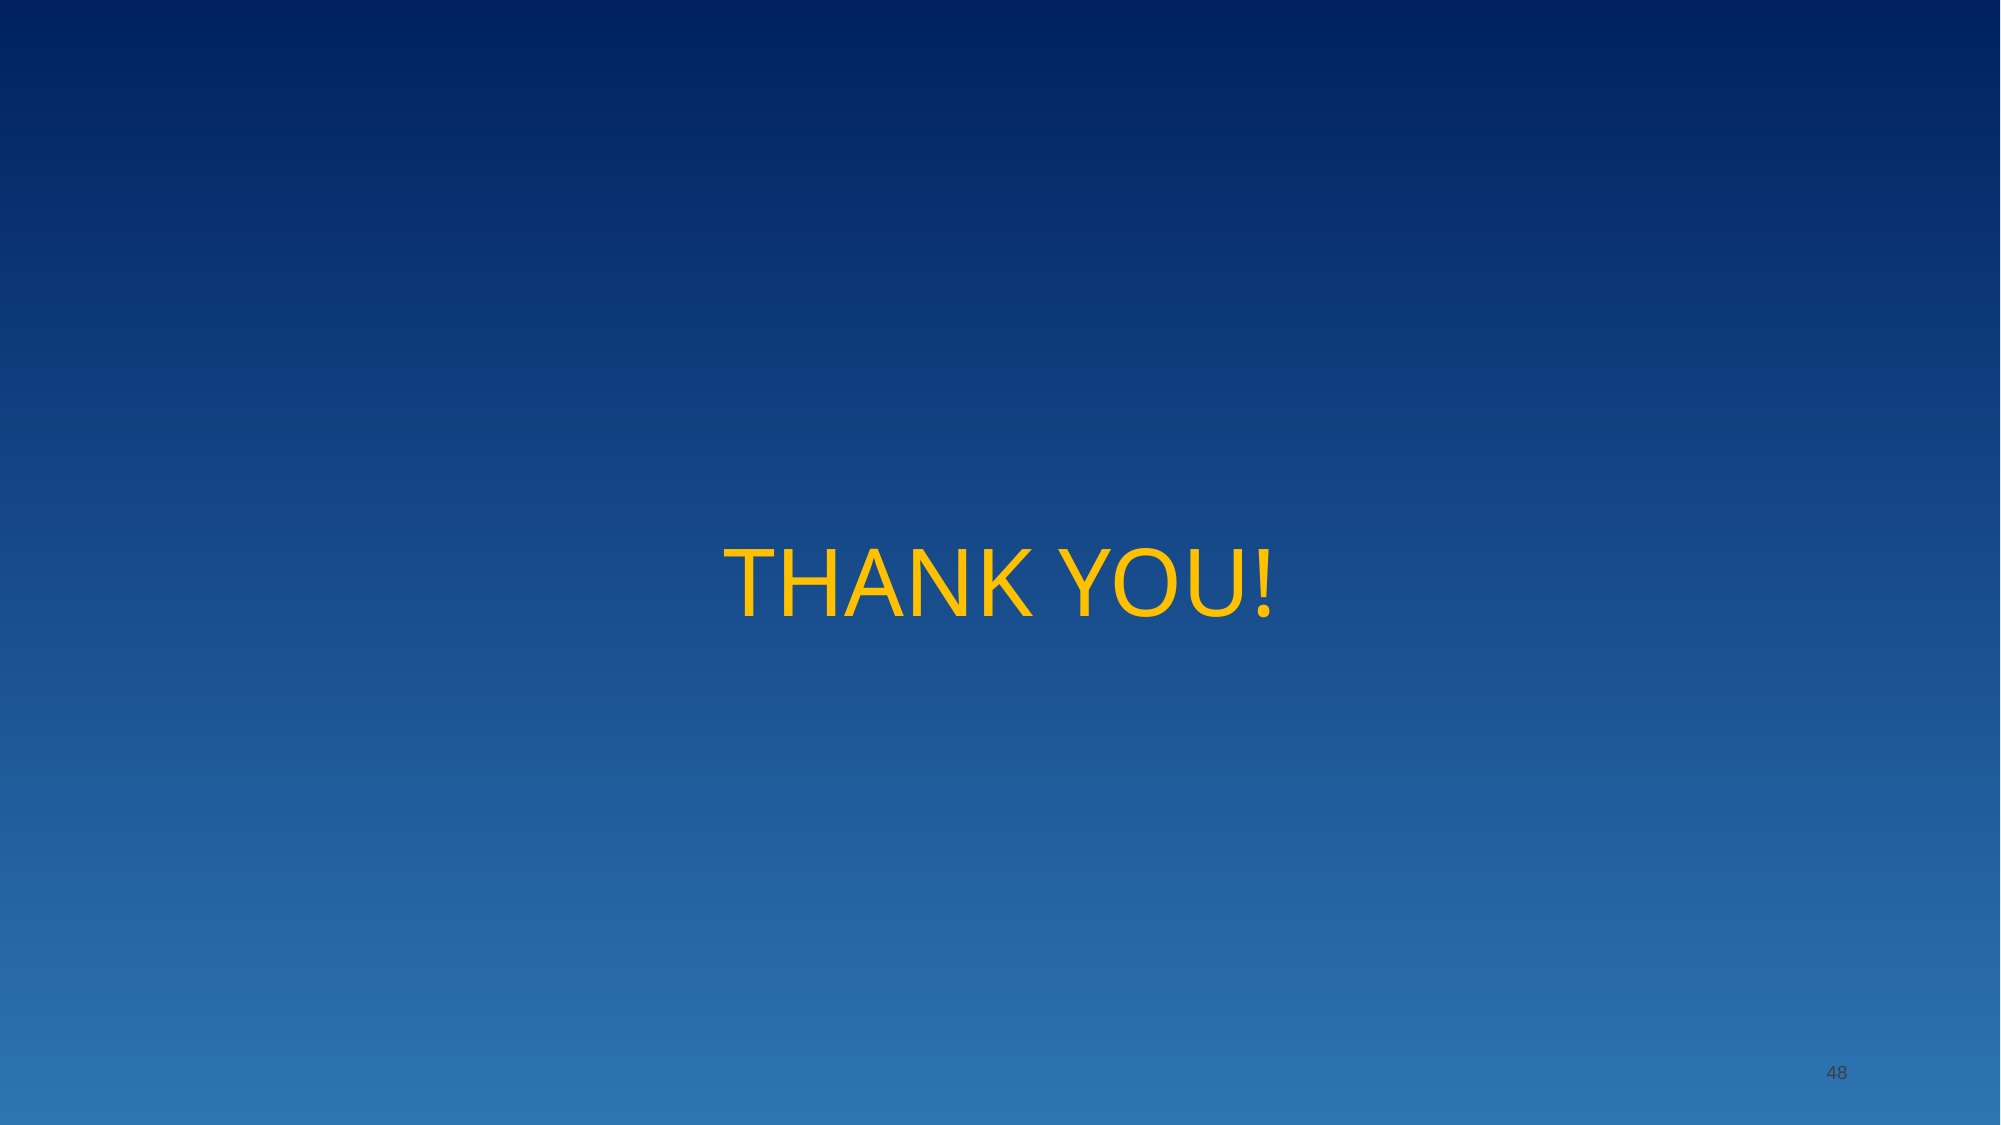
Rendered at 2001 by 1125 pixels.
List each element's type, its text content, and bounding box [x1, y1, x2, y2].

slide_number 48 [1412, 1042, 1863, 1103]
title THANK YOU! [250, 255, 1751, 647]
